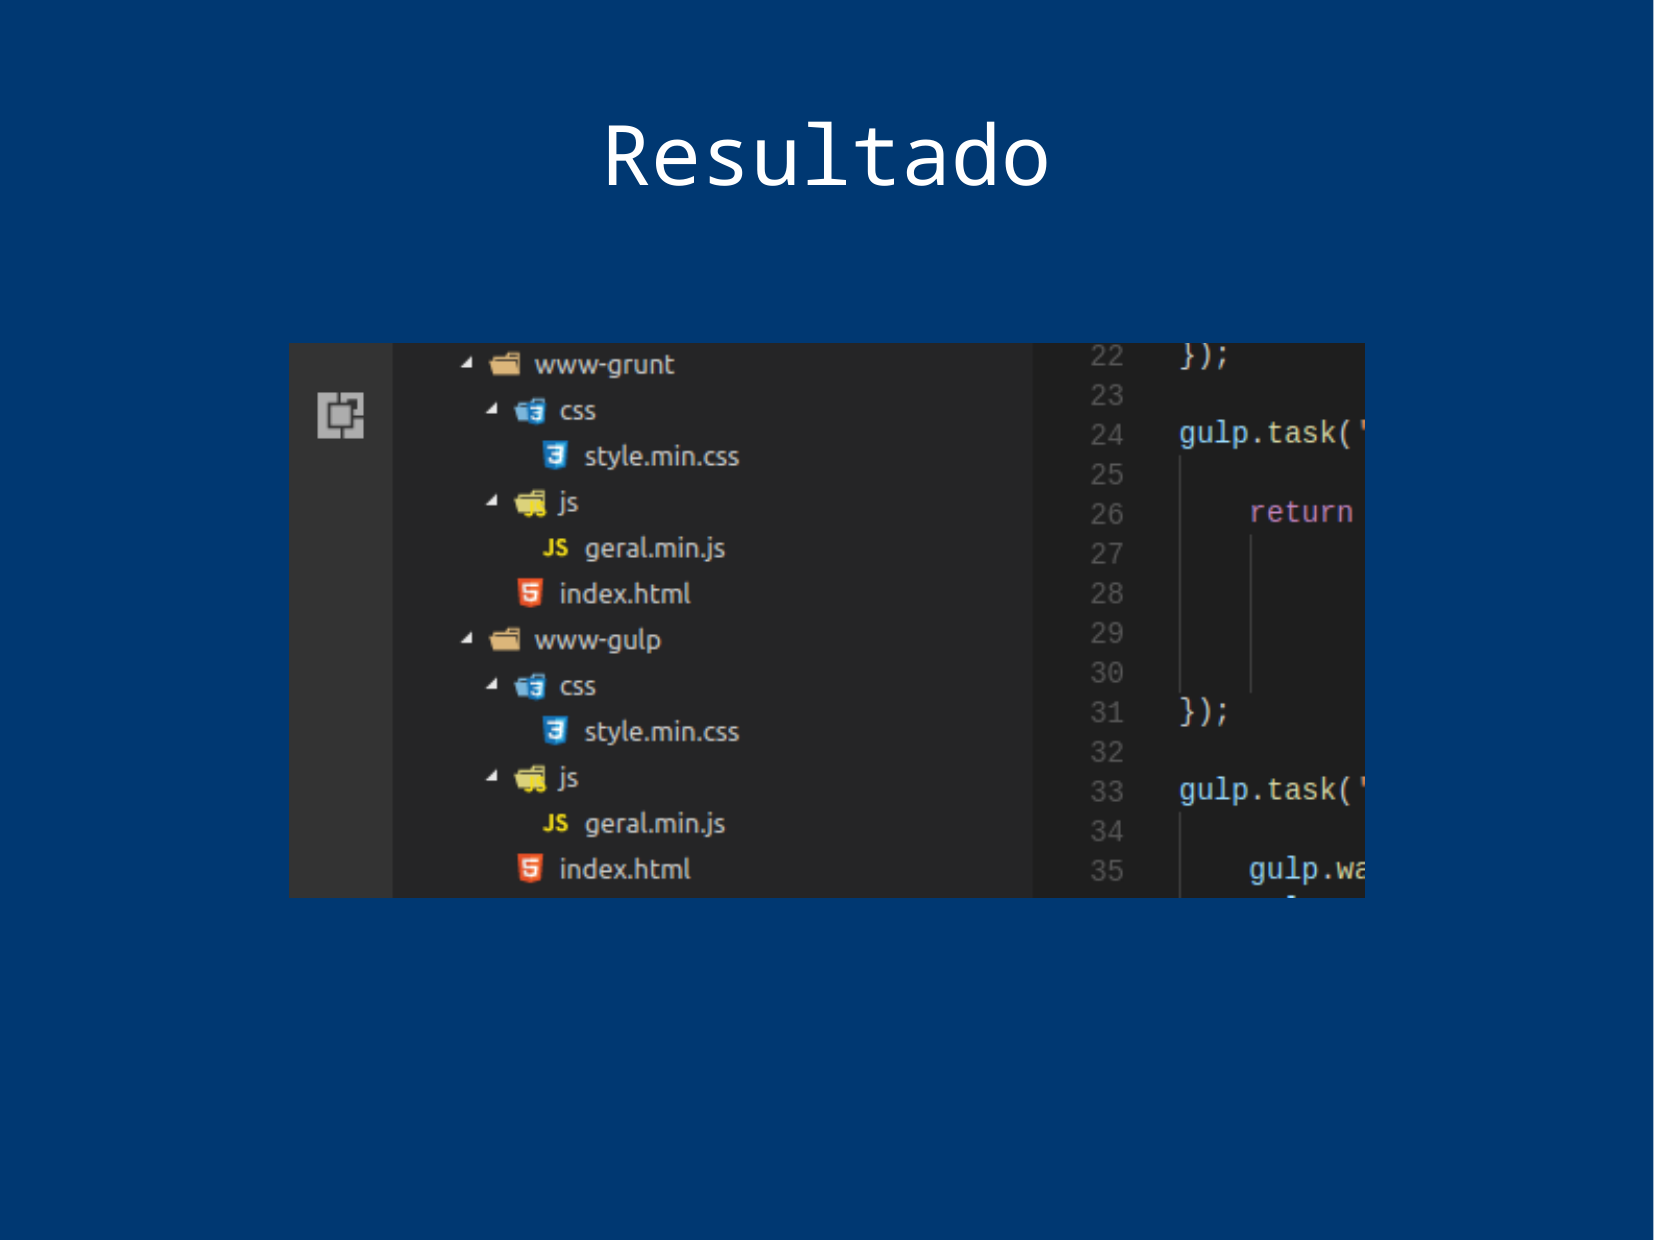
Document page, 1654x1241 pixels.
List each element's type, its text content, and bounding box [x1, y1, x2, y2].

picture [289, 343, 1365, 898]
title Resultado [82, 49, 1571, 257]
